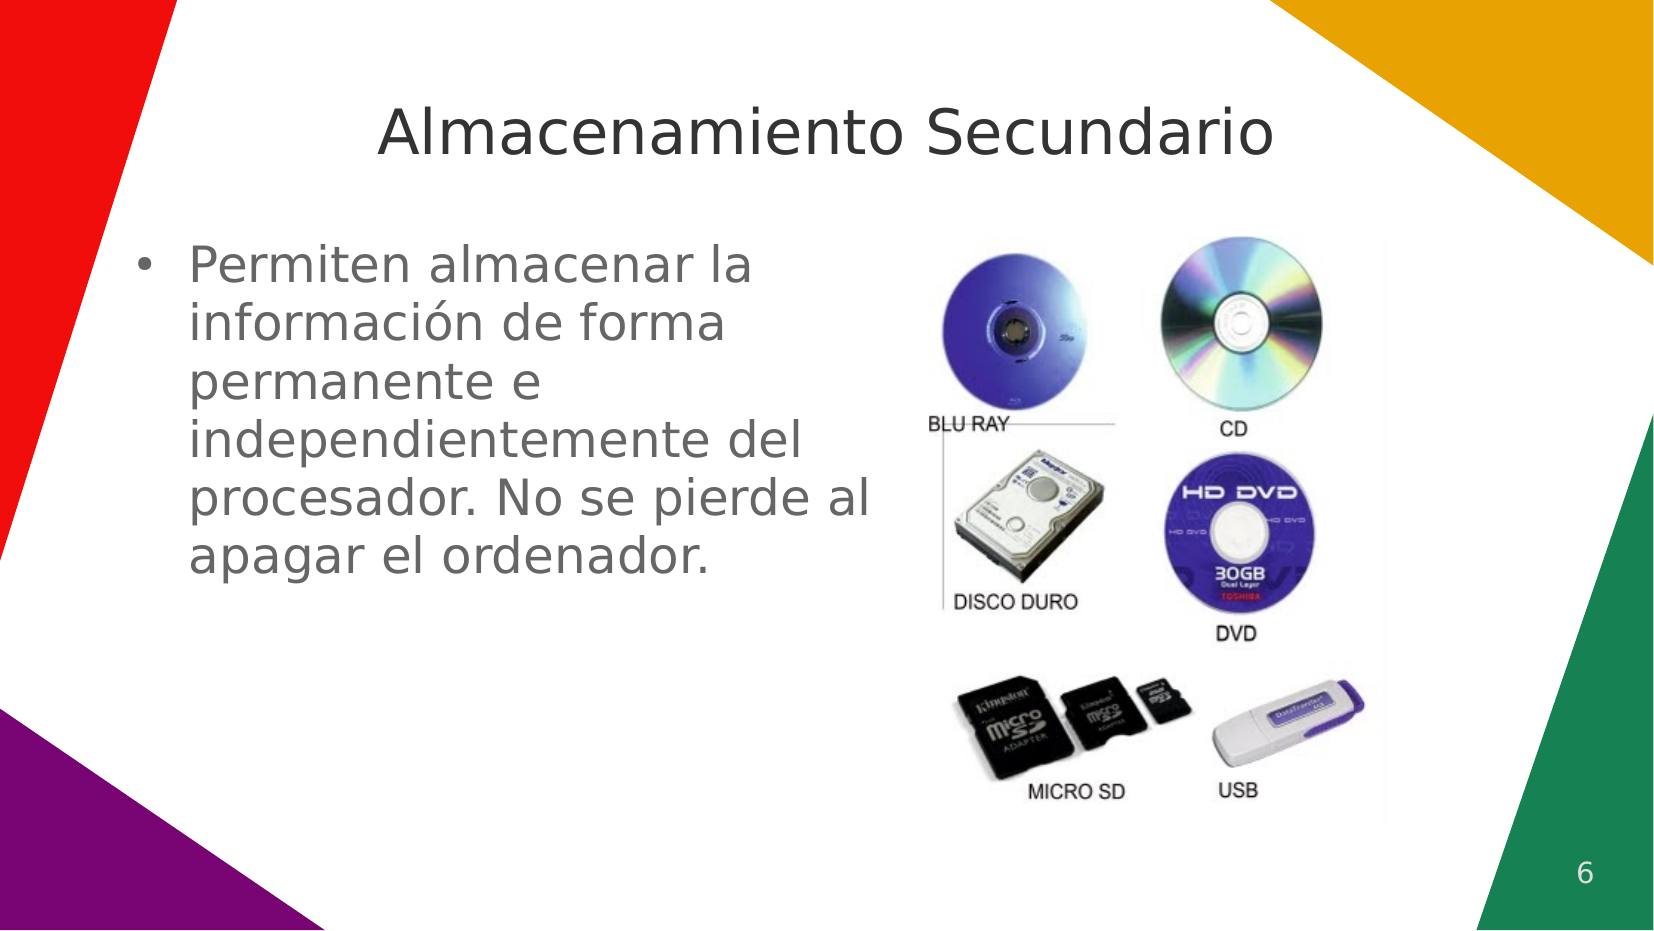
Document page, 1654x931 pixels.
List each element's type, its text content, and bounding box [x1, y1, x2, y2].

list Permiten almacenar la información de forma permanente e independientemente del procesador. No se pierde al apagar el ordenador. [118, 236, 928, 827]
title Almacenamiento Secundario [118, 59, 1536, 207]
picture [928, 236, 1388, 827]
